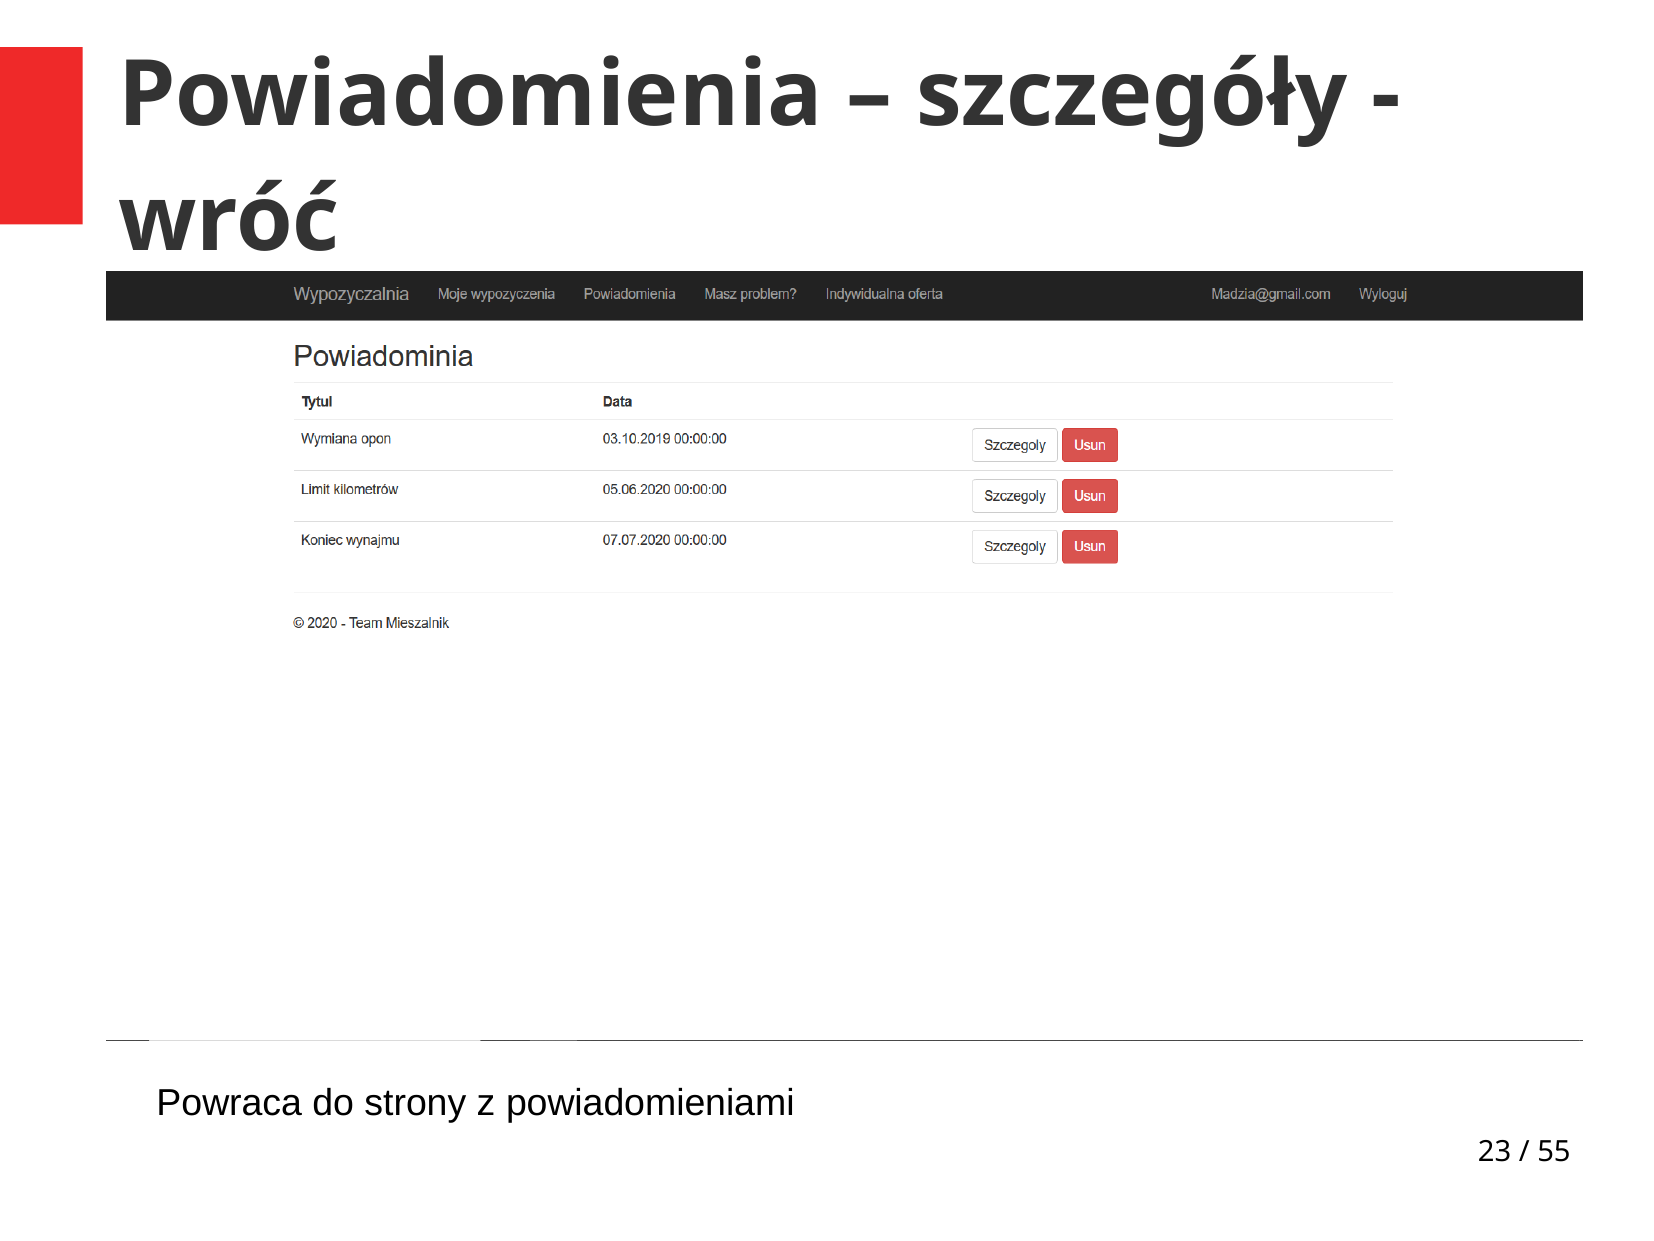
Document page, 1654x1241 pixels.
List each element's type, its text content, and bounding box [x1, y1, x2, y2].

picture [106, 271, 1583, 1041]
title Powiadomienia – szczegóły - wróć [118, 28, 1571, 271]
text_box Powraca do strony z powiadomieniami [141, 1073, 1524, 1130]
